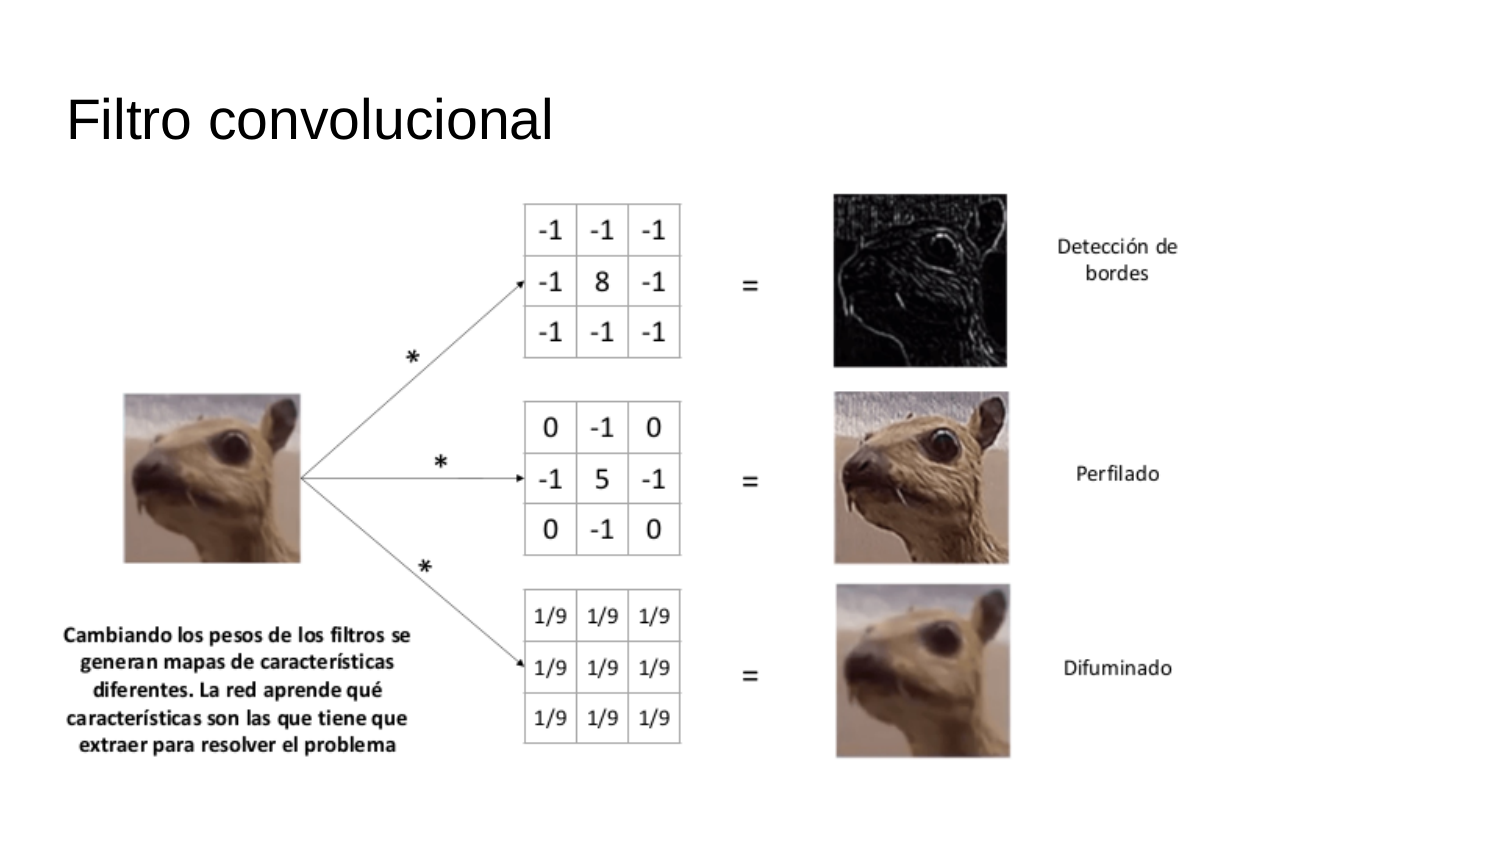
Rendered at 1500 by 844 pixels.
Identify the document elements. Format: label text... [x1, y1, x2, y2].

picture [51, 188, 1184, 763]
title Filtro convolucional [51, 72, 1449, 167]
